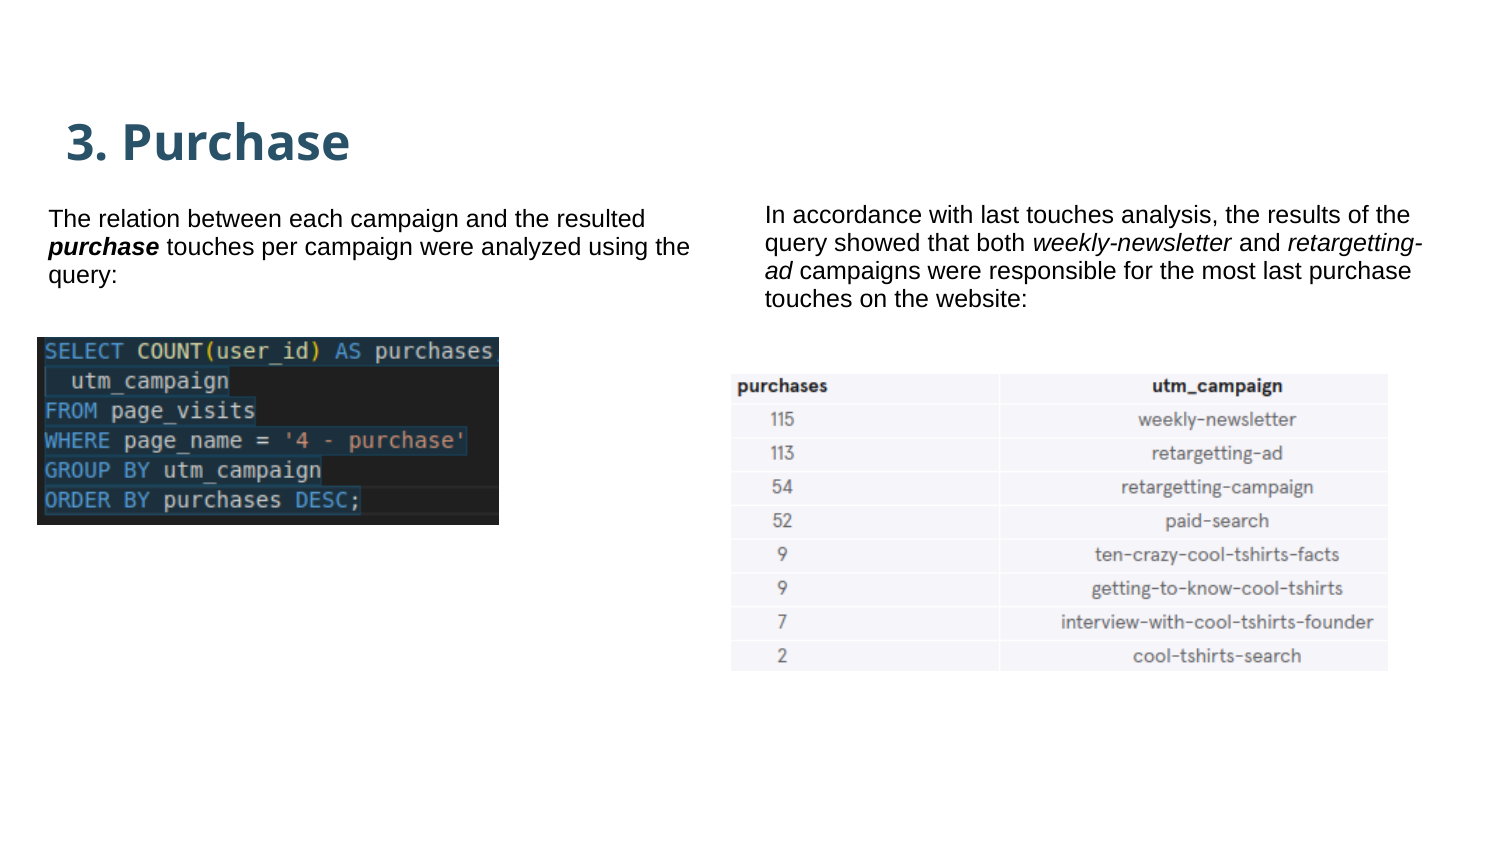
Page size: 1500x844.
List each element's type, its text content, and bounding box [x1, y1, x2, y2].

text_box The relation between each campaign and the resulted purchase touches per campaign were analyzed using the query: [33, 197, 711, 338]
picture [37, 337, 499, 525]
text_box 3. Purchase [51, 48, 1449, 186]
picture [731, 374, 1388, 671]
text_box In accordance with last touches analysis, the results of the query showed that both weekly-newsletter and retargetting-ad campaigns were responsible for the most last purchase touches on the website: [750, 193, 1463, 394]
